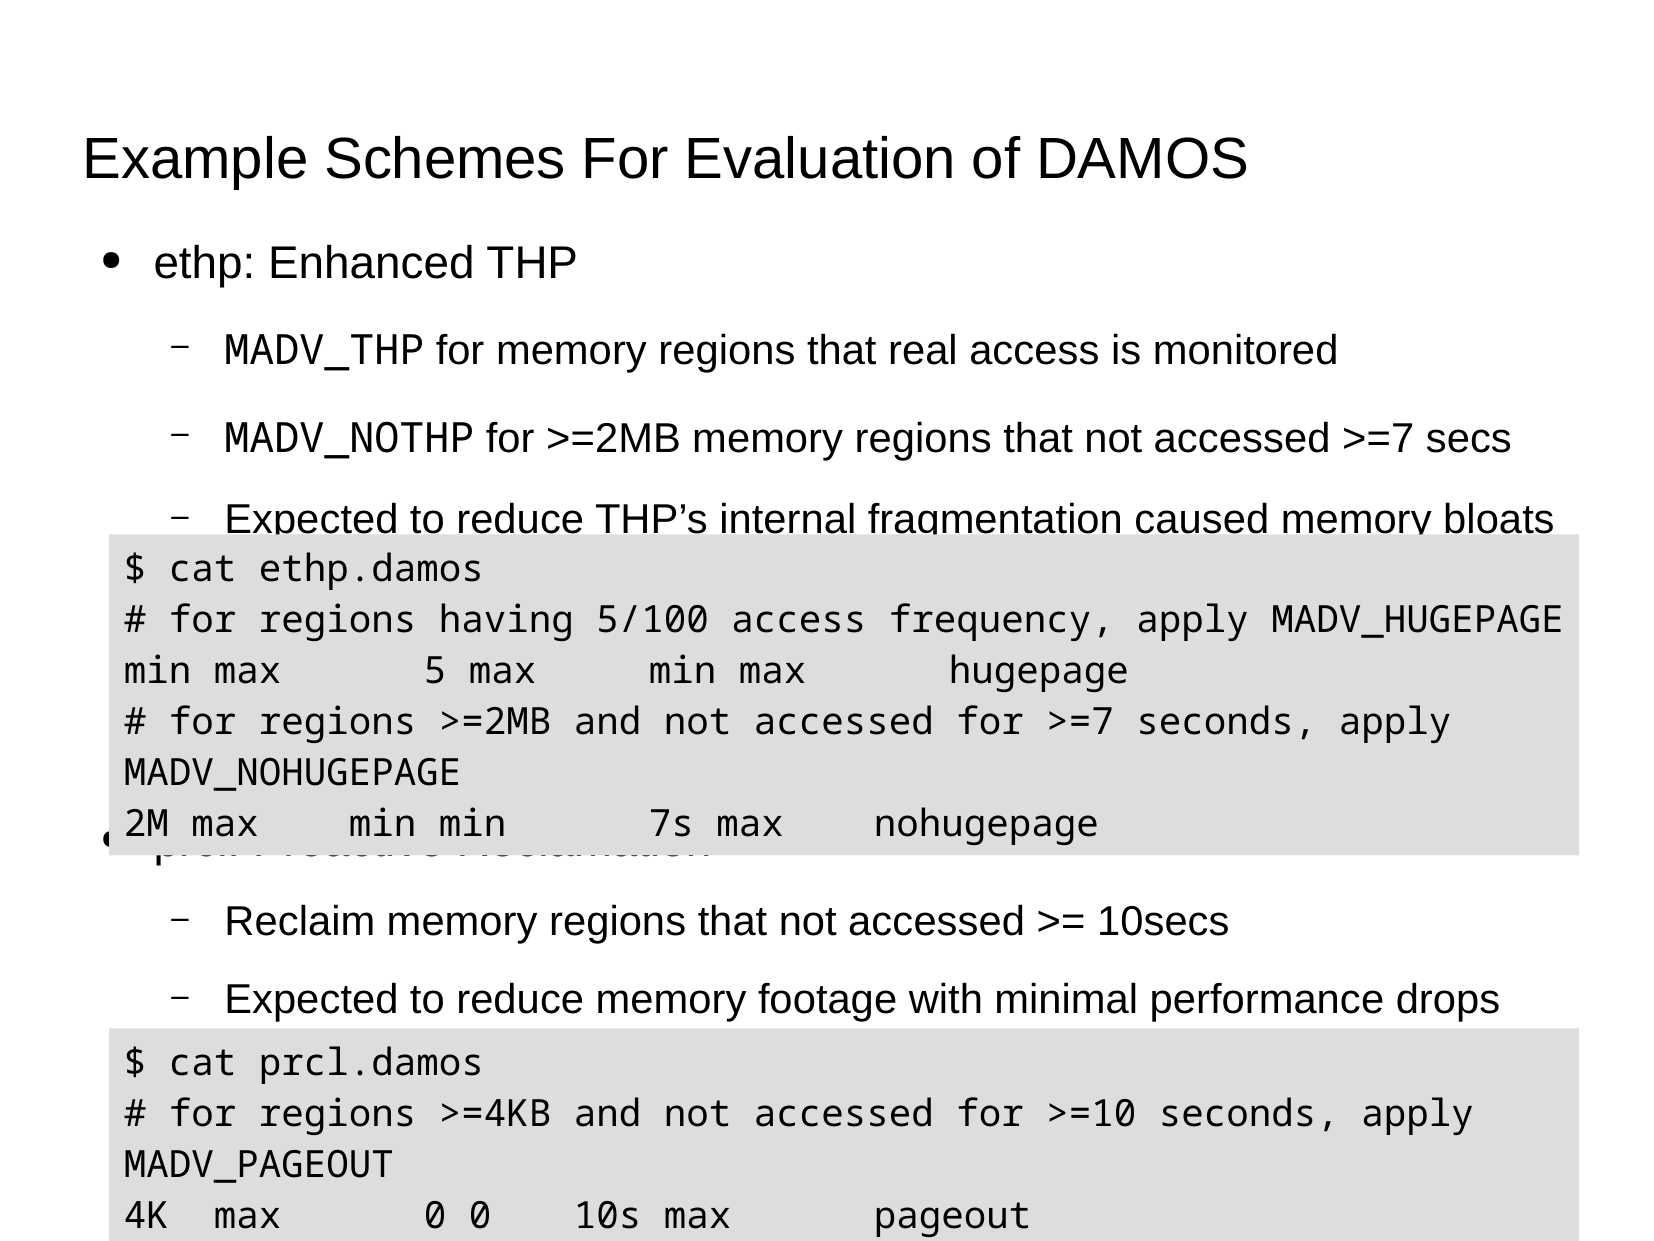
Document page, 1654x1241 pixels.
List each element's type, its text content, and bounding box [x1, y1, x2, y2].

text_box $ cat prcl.damos # for regions >=4KB and not accessed for >=10 seconds, apply MADV_PAGEOUT 4K max 0 0 10s max pageout [109, 1028, 1580, 1157]
list ethp: Enhanced THP MADV_THP for memory regions that real access is monitored MADV_NOTHP for >=2MB memory regions that not accessed >=7 secs Expected to reduce THP’s internal fragmentation caused memory bloats prcl: Proactive Reclamation Reclaim memory regions that not accessed >= 10secs Expected to reduce memory footage with minimal performance drops [82, 236, 1571, 1111]
title Example Schemes For Evaluation of DAMOS [82, 108, 1571, 210]
text_box $ cat ethp.damos # for regions having 5/100 access frequency, apply MADV_HUGEPAGE min max 5 max min max hugepage # for regions >=2MB and not accessed for >=7 seconds, apply MADV_NOHUGEPAGE 2M max min min 7s max nohugepage [109, 534, 1580, 738]
